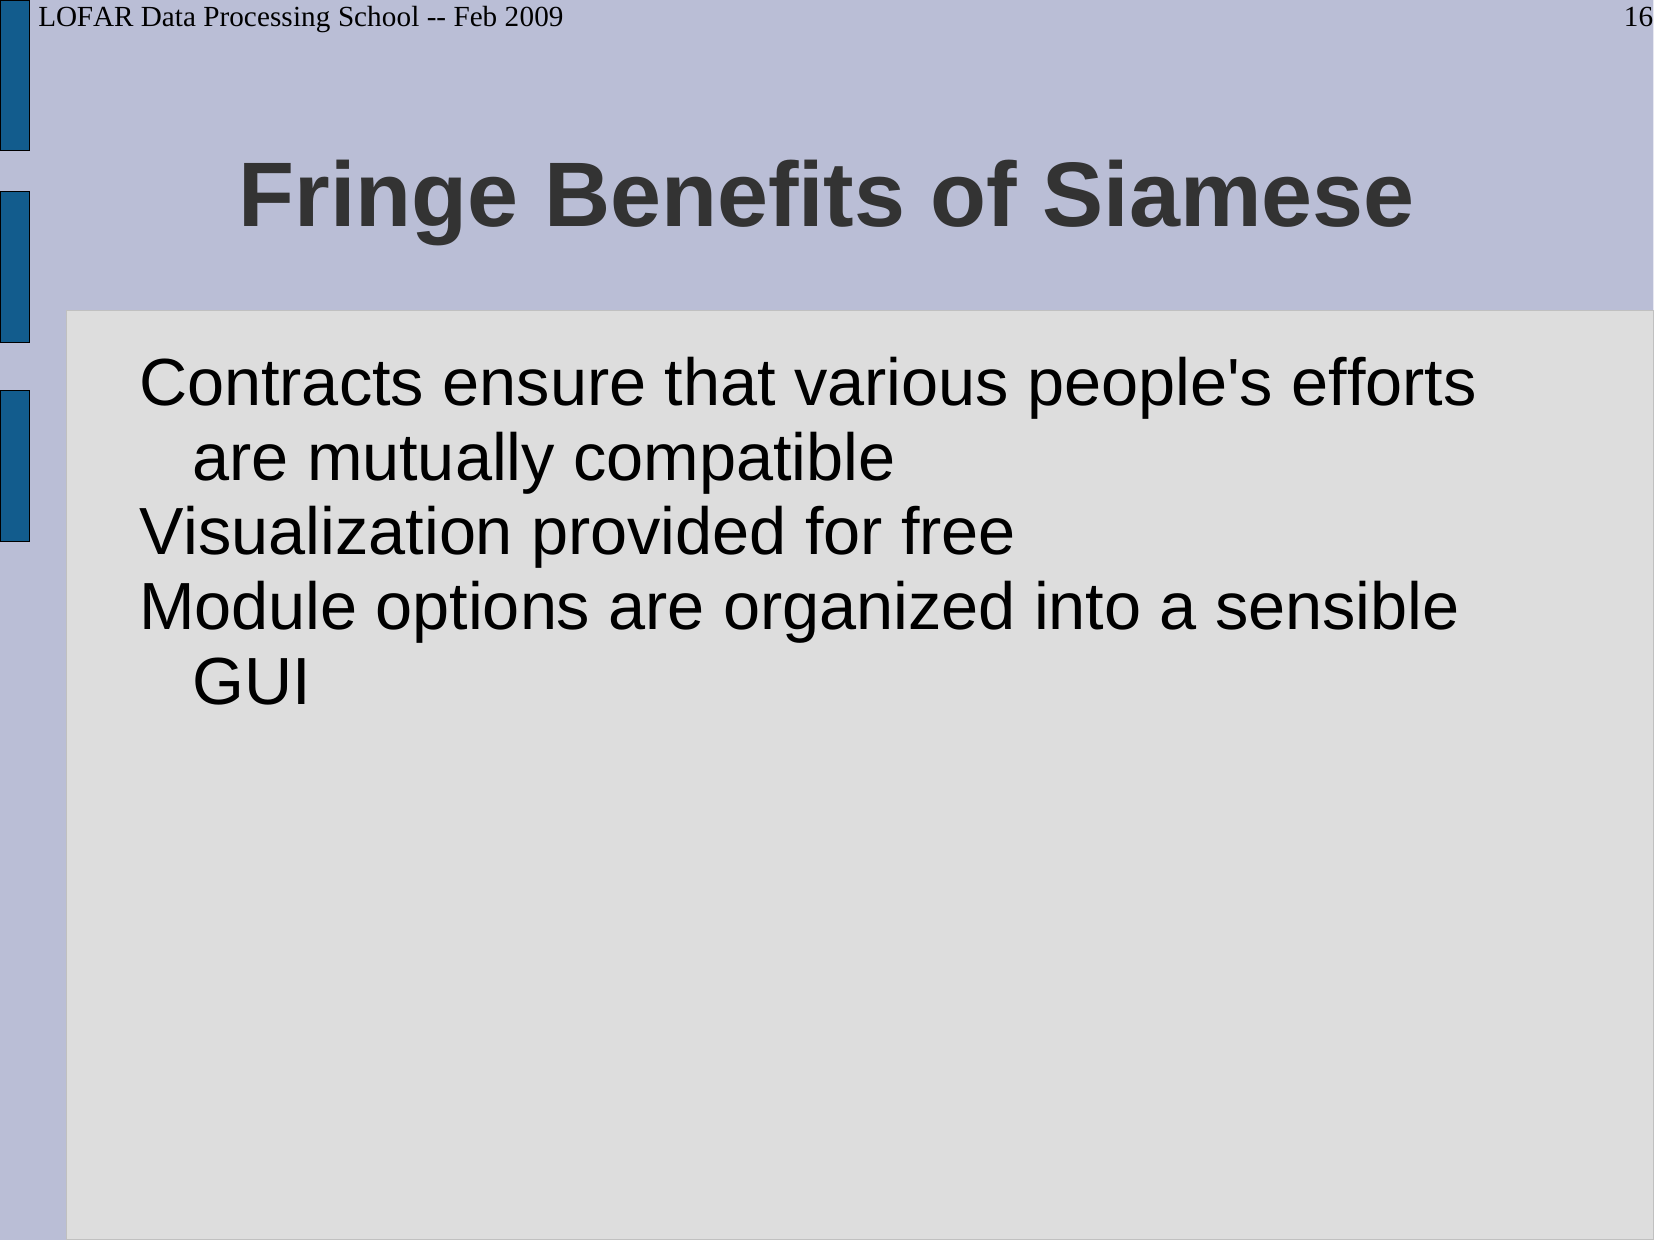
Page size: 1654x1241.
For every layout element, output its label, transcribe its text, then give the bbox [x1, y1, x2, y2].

list Contracts ensure that various people's efforts are mutually compatible Visualization provided for free Module options are organized into a sensible GUI [121, 344, 1534, 1112]
title Fringe Benefits of Siamese [121, 91, 1534, 299]
